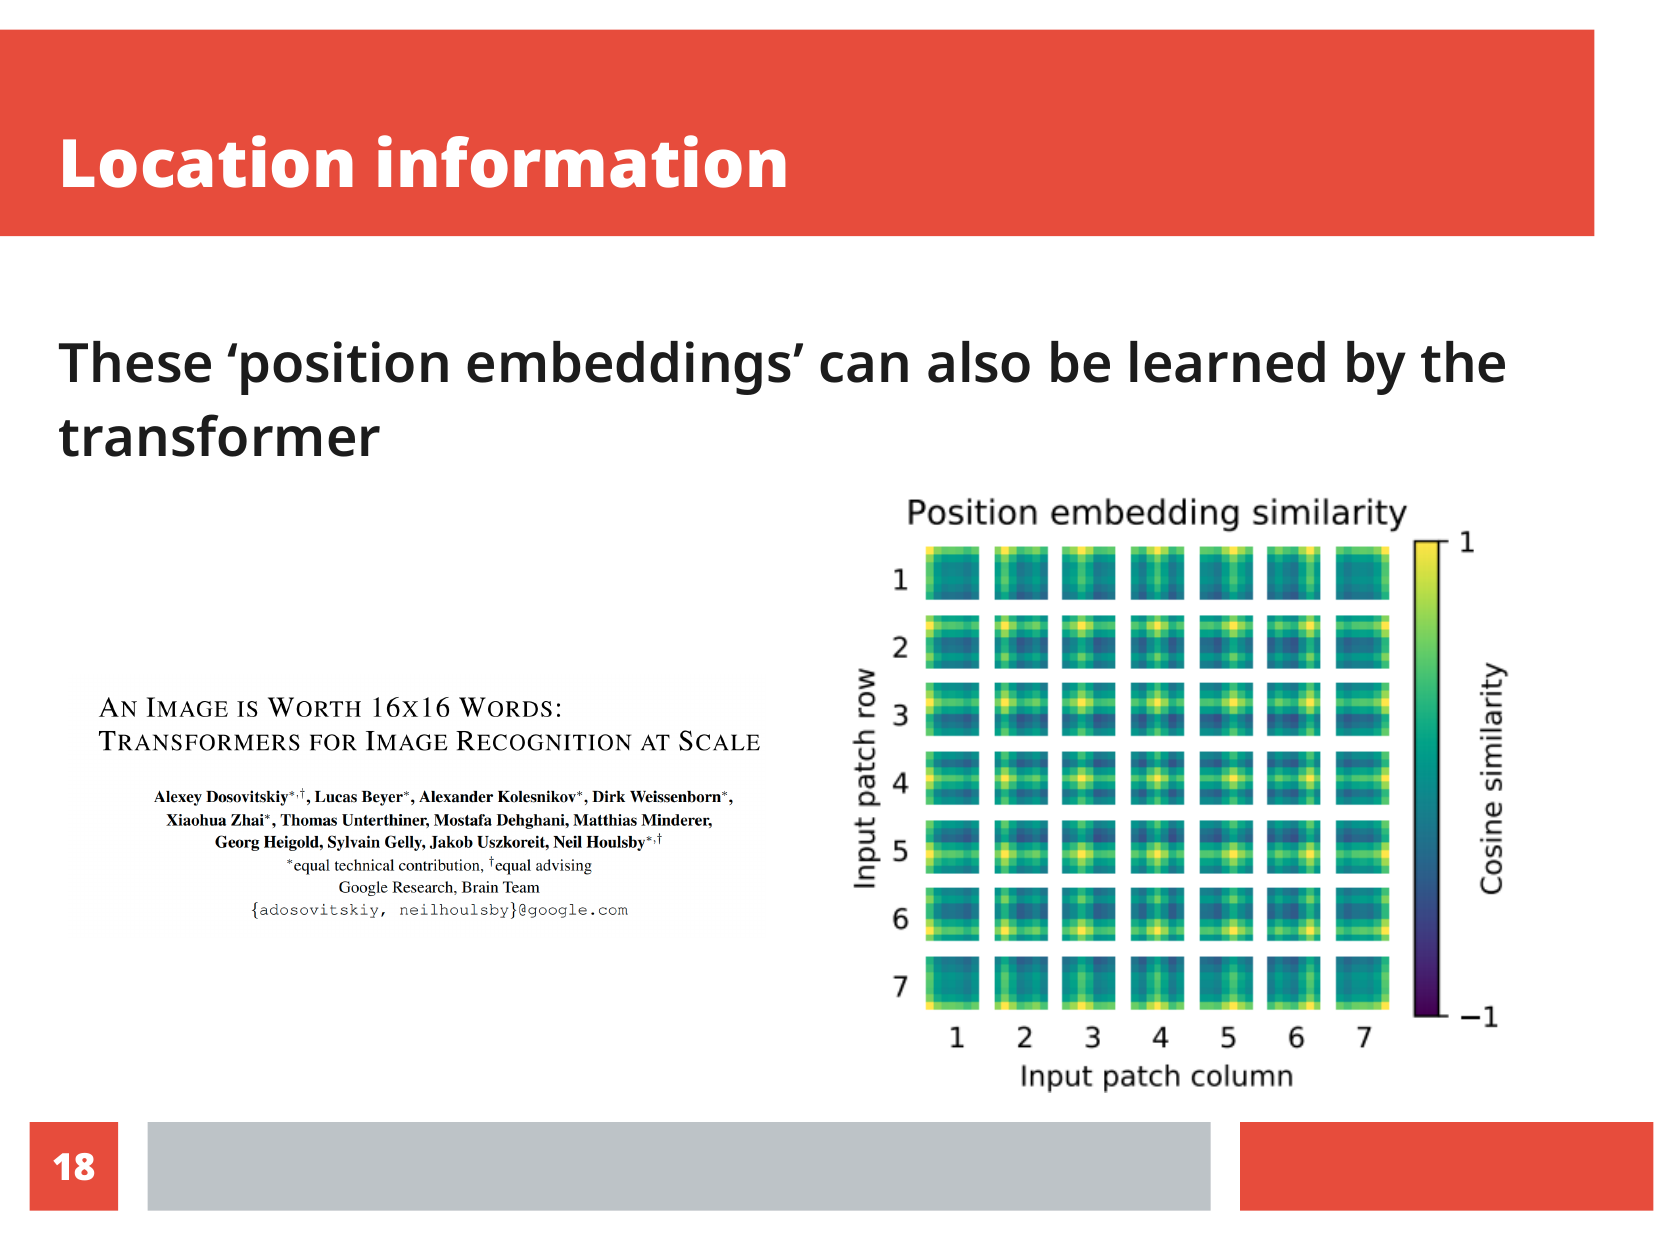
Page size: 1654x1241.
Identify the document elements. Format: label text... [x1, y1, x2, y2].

title Location information [59, 59, 1595, 207]
picture [815, 478, 1546, 1093]
picture [68, 674, 766, 938]
list These ‘position embeddings’ can also be learned by the transformer [59, 324, 1565, 1093]
